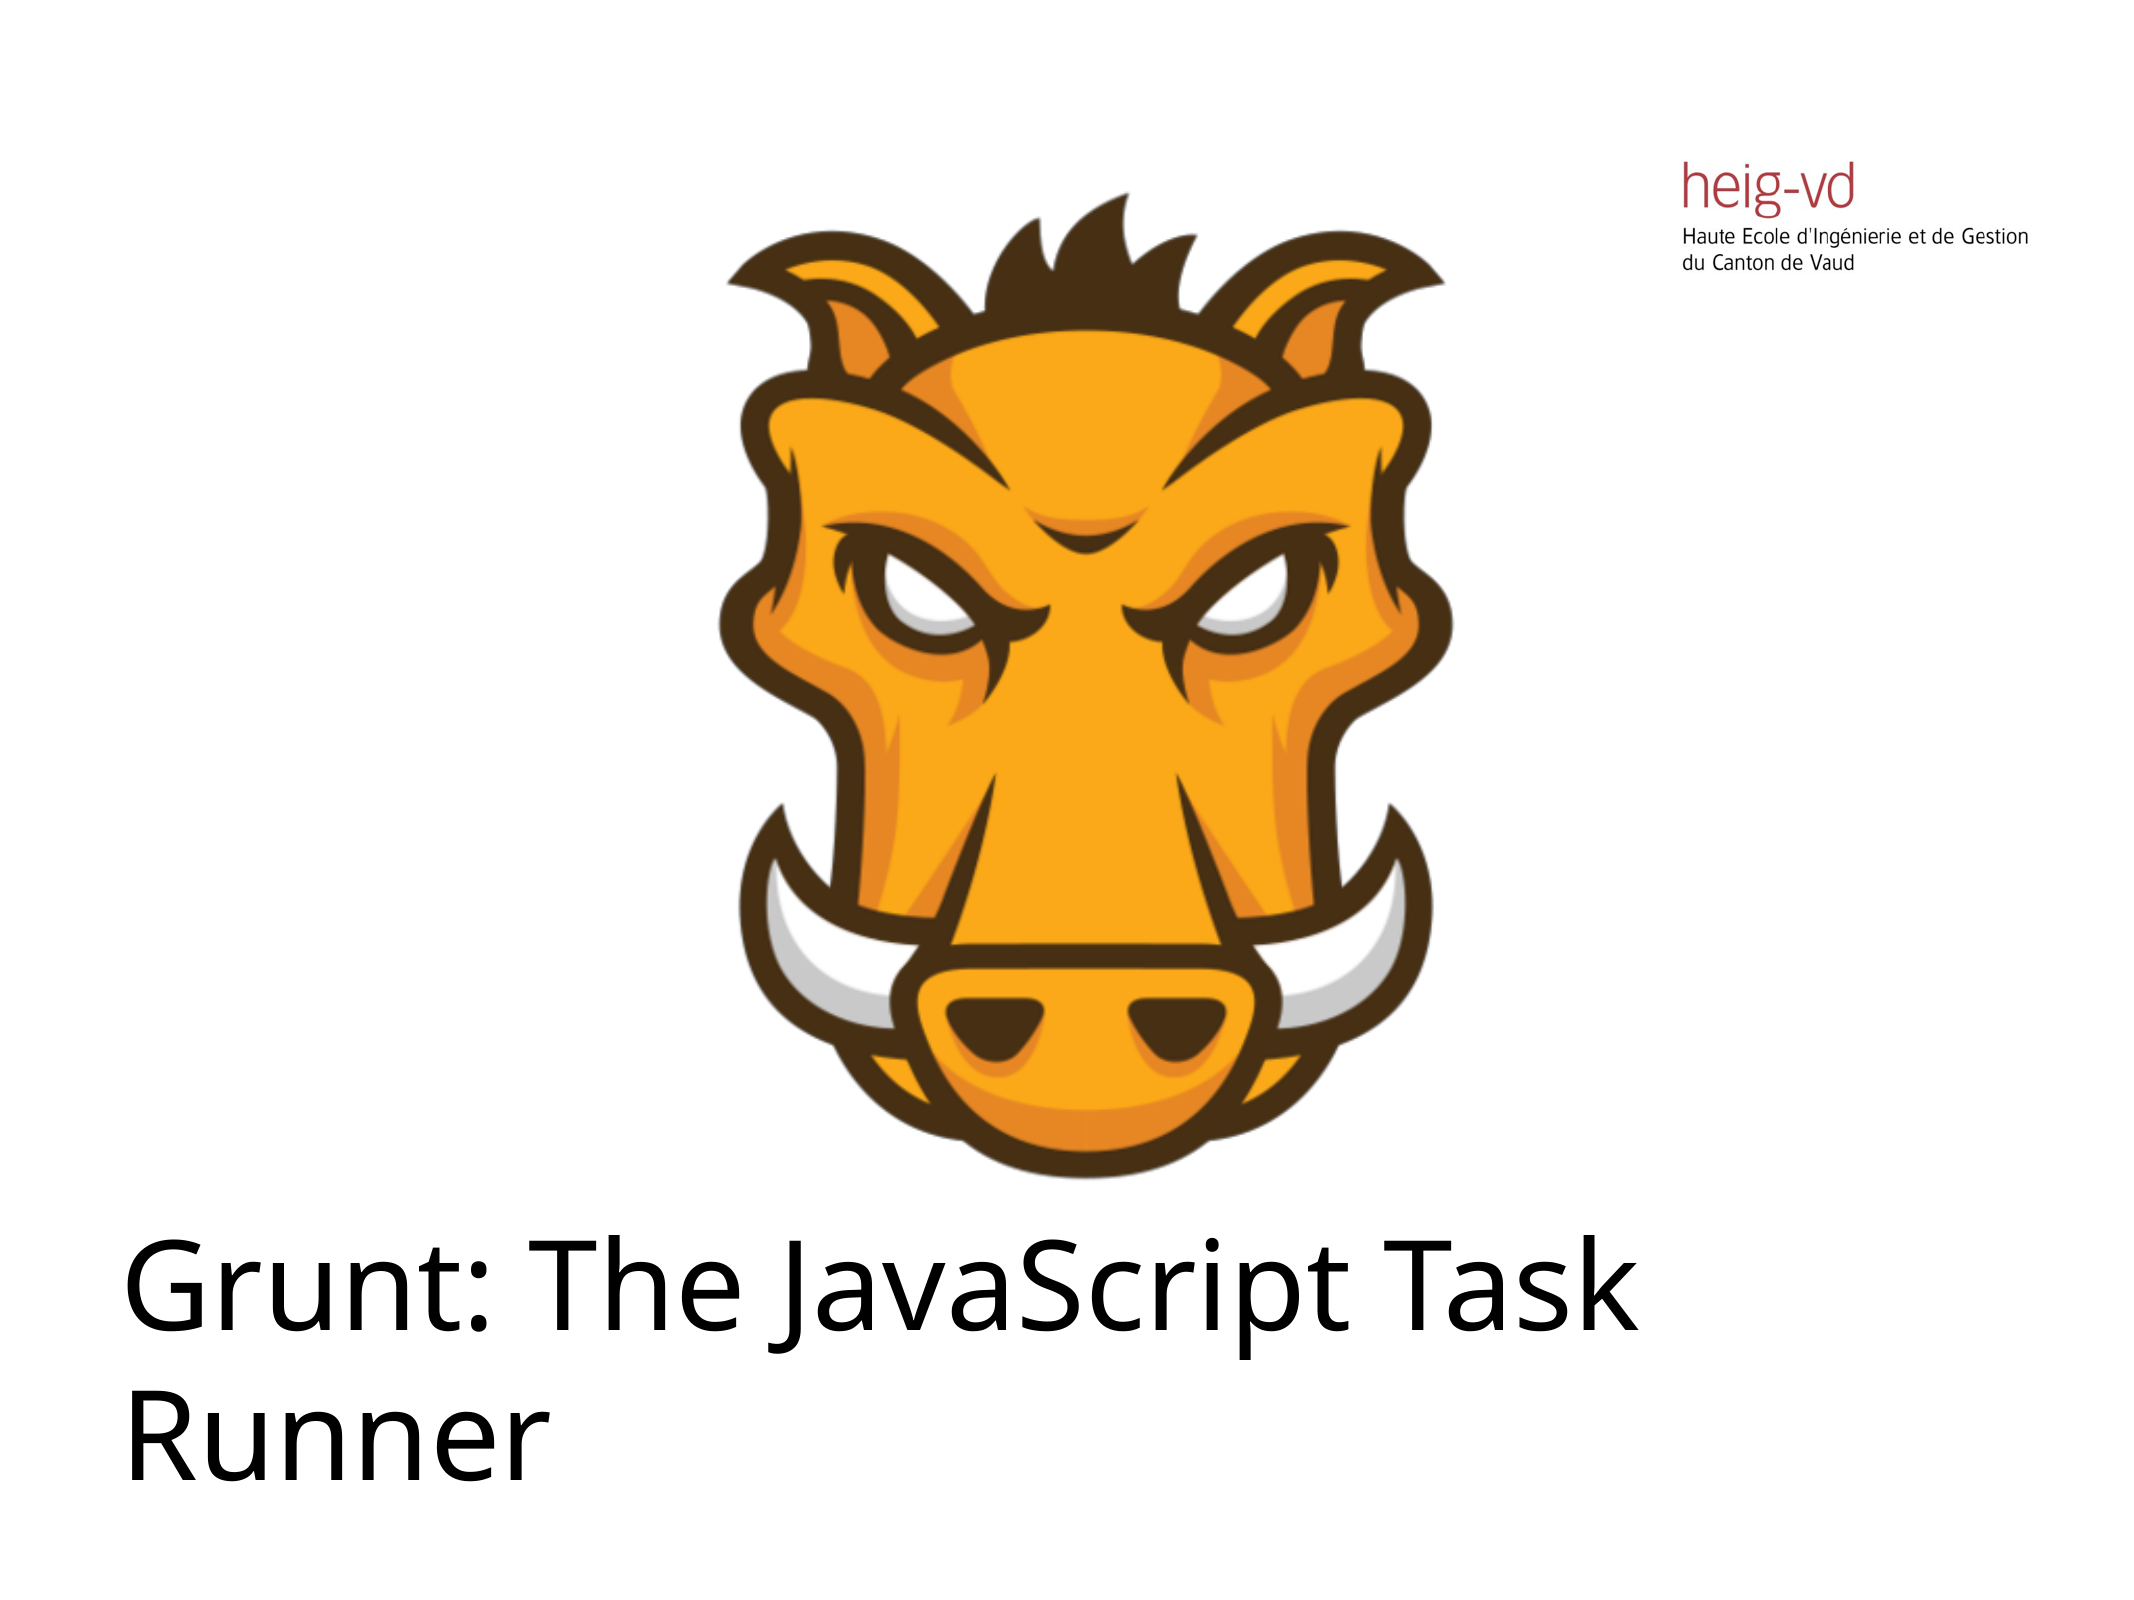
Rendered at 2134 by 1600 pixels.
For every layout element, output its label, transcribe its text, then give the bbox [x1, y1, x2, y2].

picture [1672, 149, 2036, 284]
picture [562, 165, 1605, 1208]
text_box Grunt: The JavaScript Task Runner [112, 1197, 2054, 1514]
